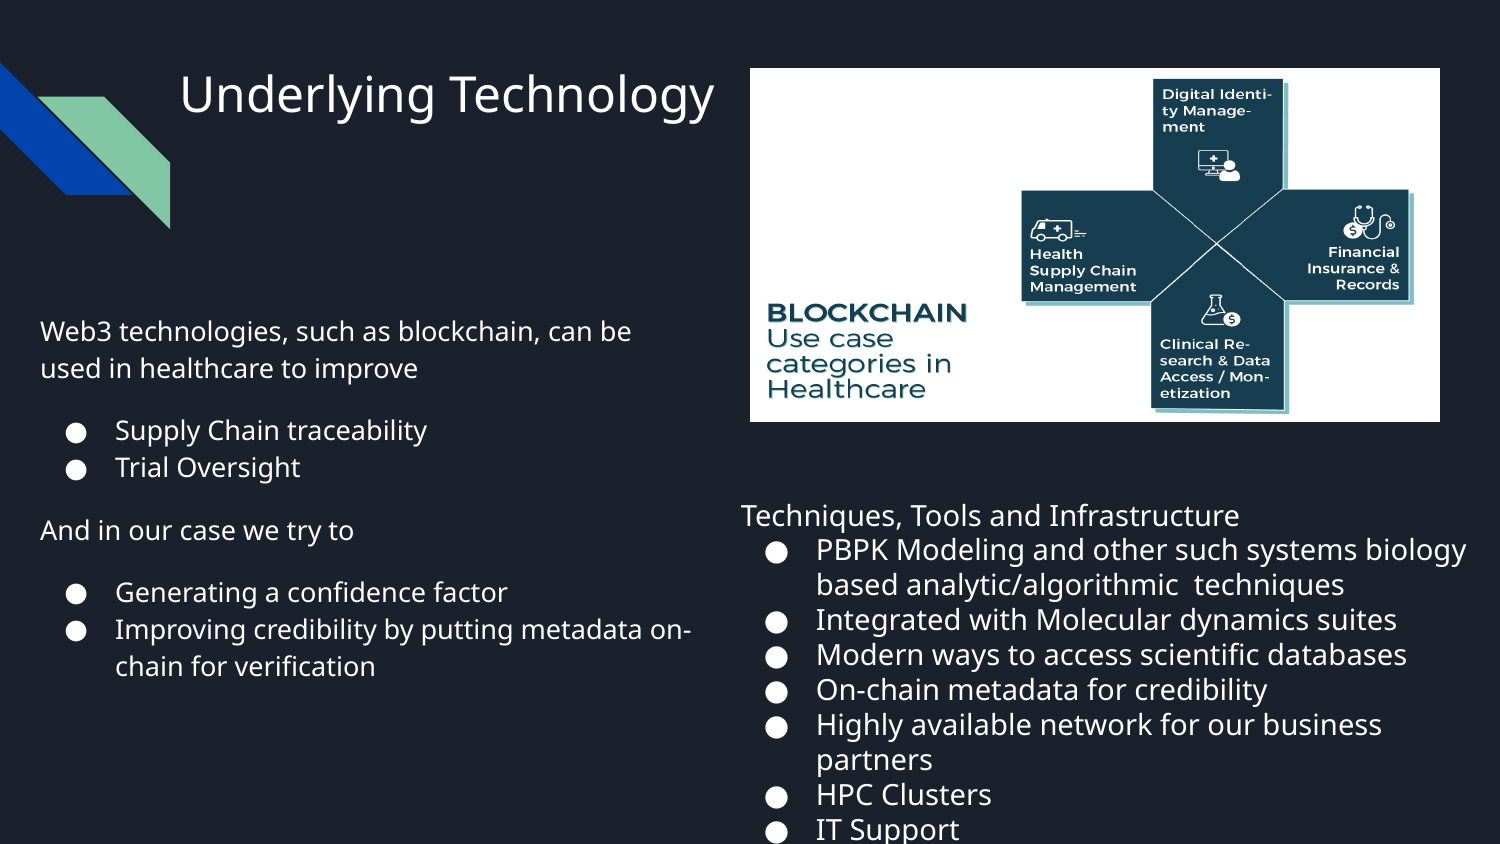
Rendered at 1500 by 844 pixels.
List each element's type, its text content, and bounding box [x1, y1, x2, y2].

text_box Techniques, Tools and Infrastructure PBPK Modeling and other such systems biology based analytic/algorithmic techniques Integrated with Molecular dynamics suites Modern ways to access scientific databases On-chain metadata for credibility Highly available network for our business partners HPC Clusters IT Support [725, 481, 1487, 844]
title Underlying Technology [164, 47, 1320, 198]
list Web3 technologies, such as blockchain, can be used in healthcare to improve Supply Chain traceability Trial Oversight And in our case we try to Generating a confidence factor Improving credibility by putting metadata on-chain for verification [25, 294, 711, 772]
picture [750, 68, 1440, 422]
